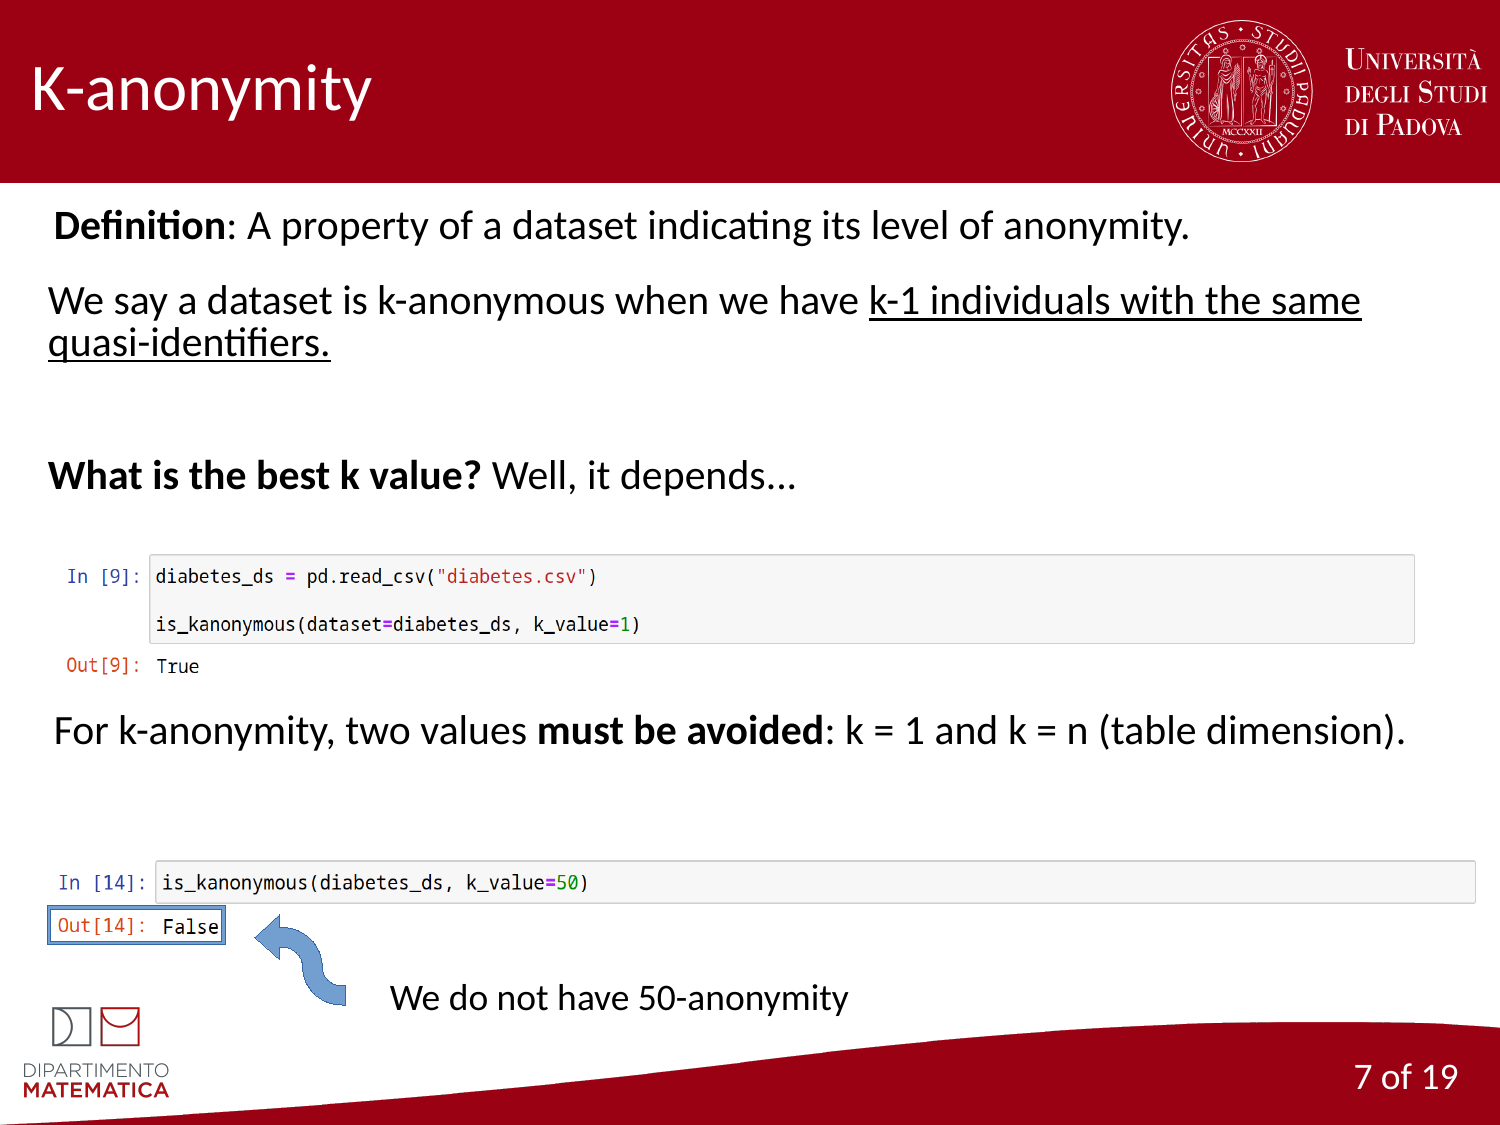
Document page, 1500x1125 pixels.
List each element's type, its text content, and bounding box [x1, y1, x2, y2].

picture [0, 1007, 1500, 1125]
title K-anonymity [0, 0, 1105, 180]
picture [48, 539, 1429, 684]
text_box [47, 905, 226, 945]
slide_number <number> of 19 [1136, 1044, 1474, 1104]
text_box Definition: A property of a dataset indicating its level of anonymity. [39, 201, 1435, 262]
text_box We say a dataset is k-anonymous when we have k-1 individuals with the same quasi-identifiers. What is the best k value? Well, it depends... [33, 276, 1459, 521]
picture [1171, 20, 1487, 162]
text_box [254, 914, 346, 1006]
picture [51, 910, 221, 941]
text_box For k-anonymity, two values must be avoided: k = 1 and k = n (table dimension). [39, 705, 1456, 858]
text_box We do not have 50-anonymity [375, 975, 871, 1028]
picture [47, 852, 1480, 945]
